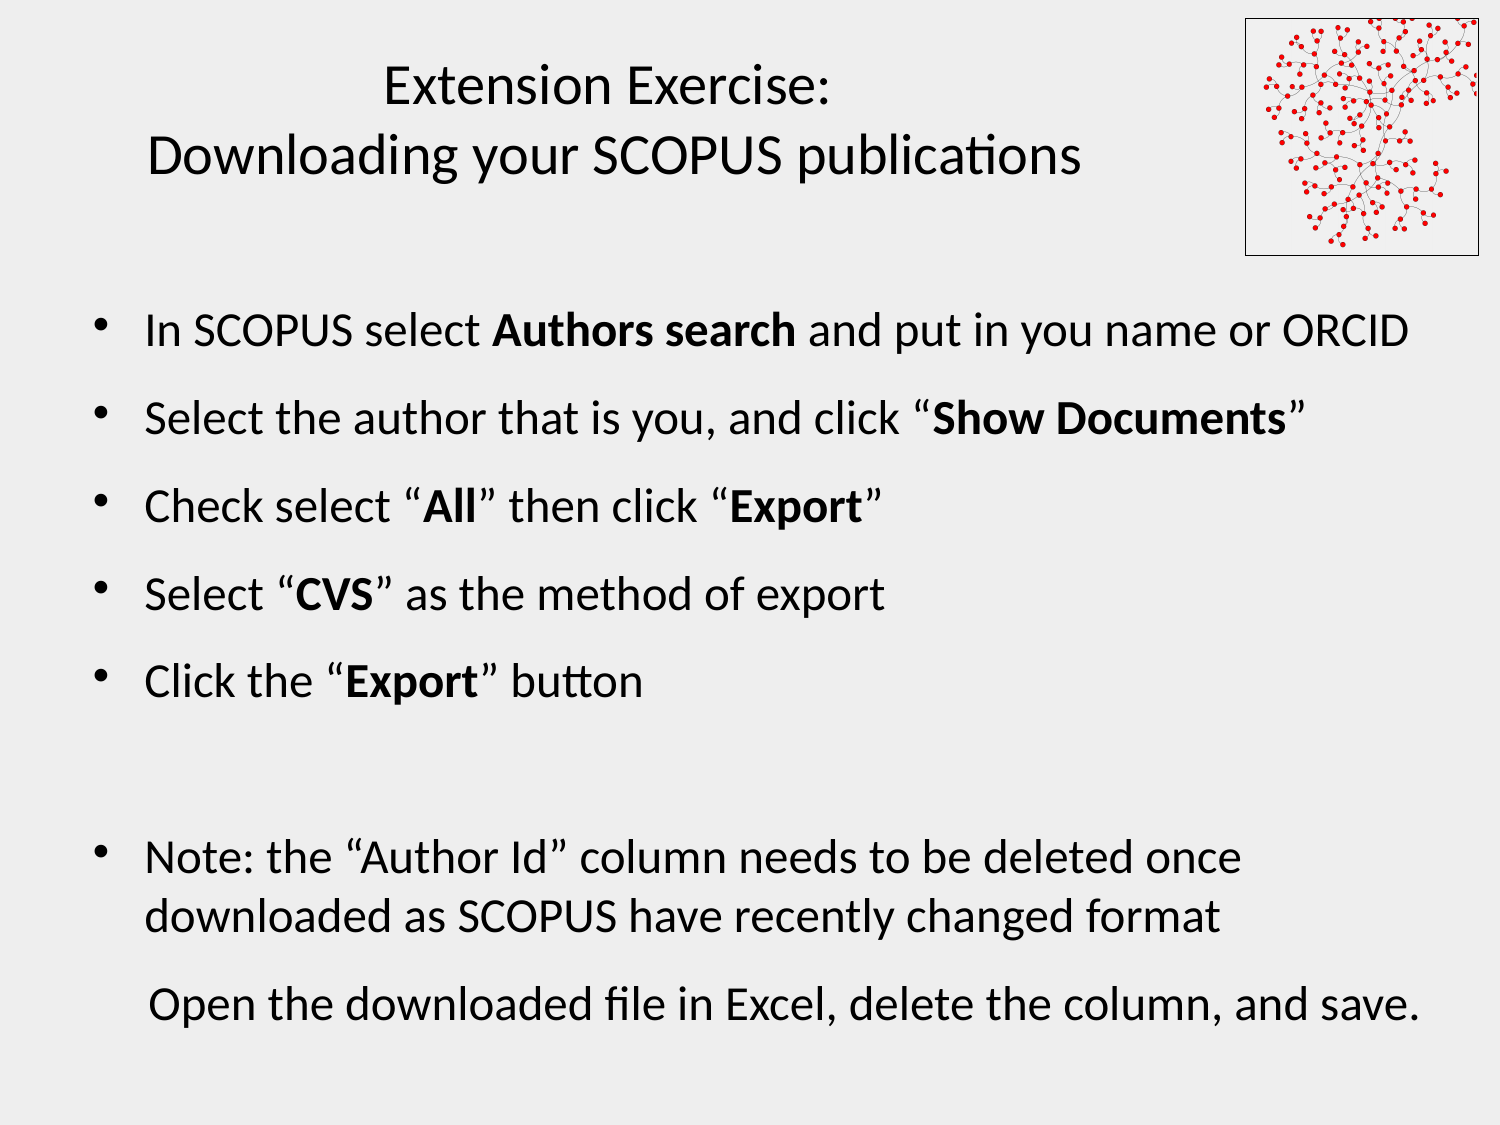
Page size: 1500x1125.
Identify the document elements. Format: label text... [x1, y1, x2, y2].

text_box In SCOPUS select Authors search and put in you name or ORCID Select the author that is you, and click “Show Documents” Check select “All” then click “Export” Select “CVS” as the method of export Click the “Export” button Note: the “Author Id” column needs to be deleted once downloaded as SCOPUS have recently changed format Open the downloaded file in Excel, delete the column, and save. [74, 224, 1470, 1035]
picture [1246, 19, 1478, 255]
text_box Extension Exercise: Downloading your SCOPUS publications [0, 45, 1290, 187]
